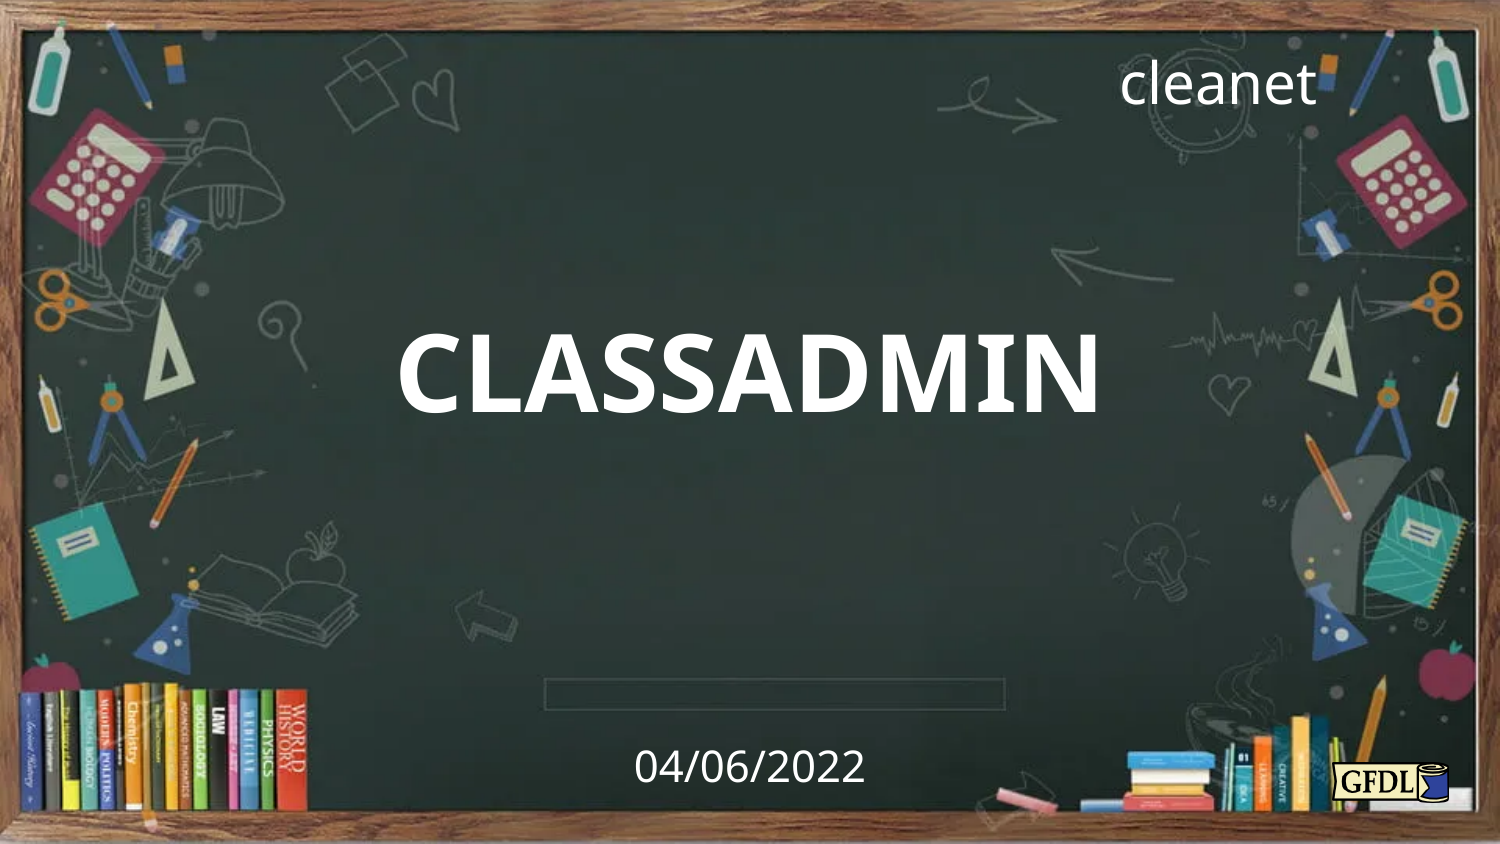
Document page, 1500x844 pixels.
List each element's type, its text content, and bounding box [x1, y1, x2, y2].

title CLASSADMIN [51, 122, 1449, 459]
picture [0, 0, 1500, 844]
subtitle 04/06/2022 [595, 721, 905, 812]
subtitle cleanet [960, 27, 1477, 158]
